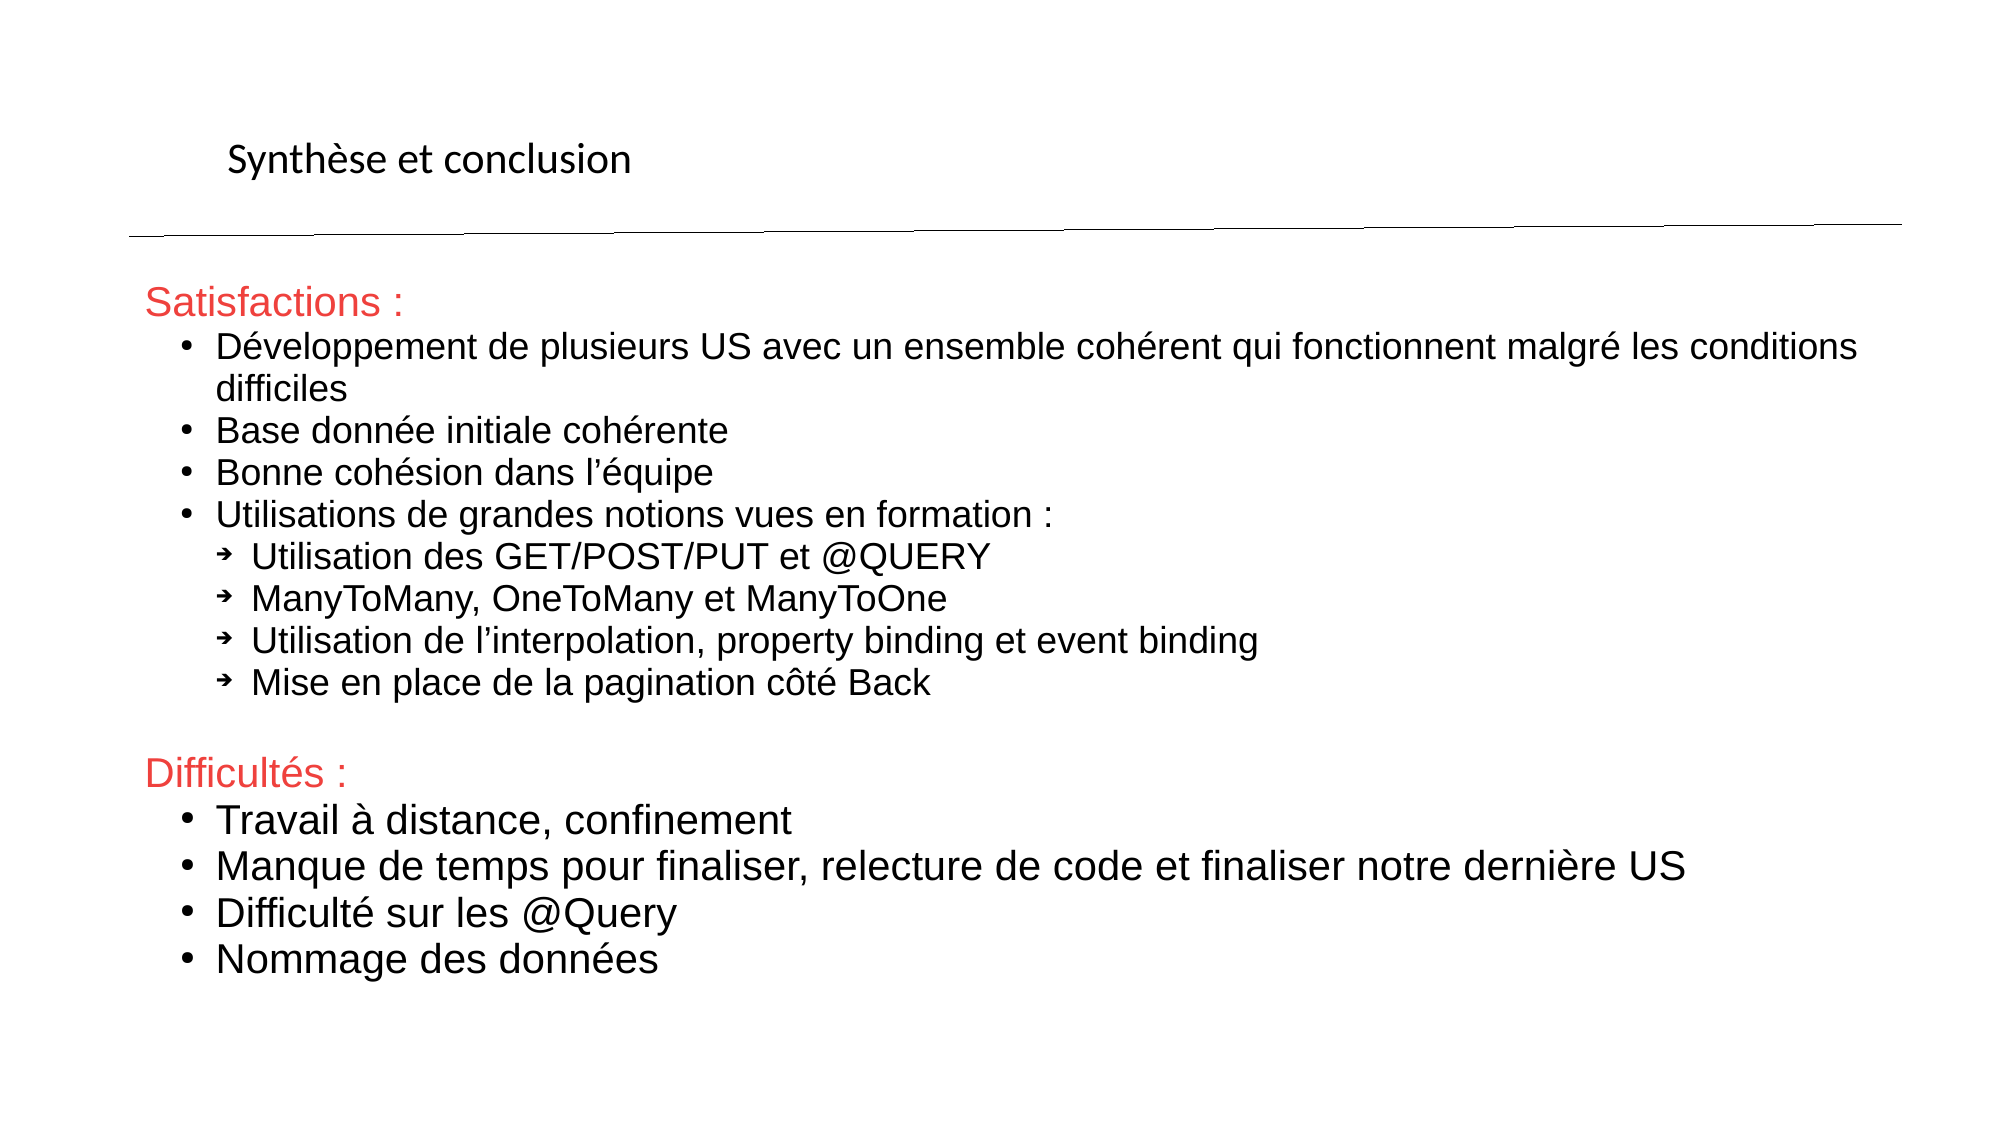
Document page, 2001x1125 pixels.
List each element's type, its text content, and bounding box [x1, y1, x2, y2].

title Synthèse et conclusion [137, 47, 1863, 265]
text_box Satisfactions : Développement de plusieurs US avec un ensemble cohérent qui fonctionnent malgré les conditions difficiles Base donnée initiale cohérente Bonne cohésion dans l’équipe Utilisations de grandes notions vues en formation : Utilisation des GET/POST/PUT et @QUERY ManyToMany, OneToMany et ManyToOne Utilisation de l’interpolation, property binding et event binding Mise en place de la pagination côté Back Difficultés : Travail à distance, confinement Manque de temps pour finaliser, relecture de code et finaliser notre dernière US Difficulté sur les @Query Nommage des données [129, 271, 1890, 1032]
